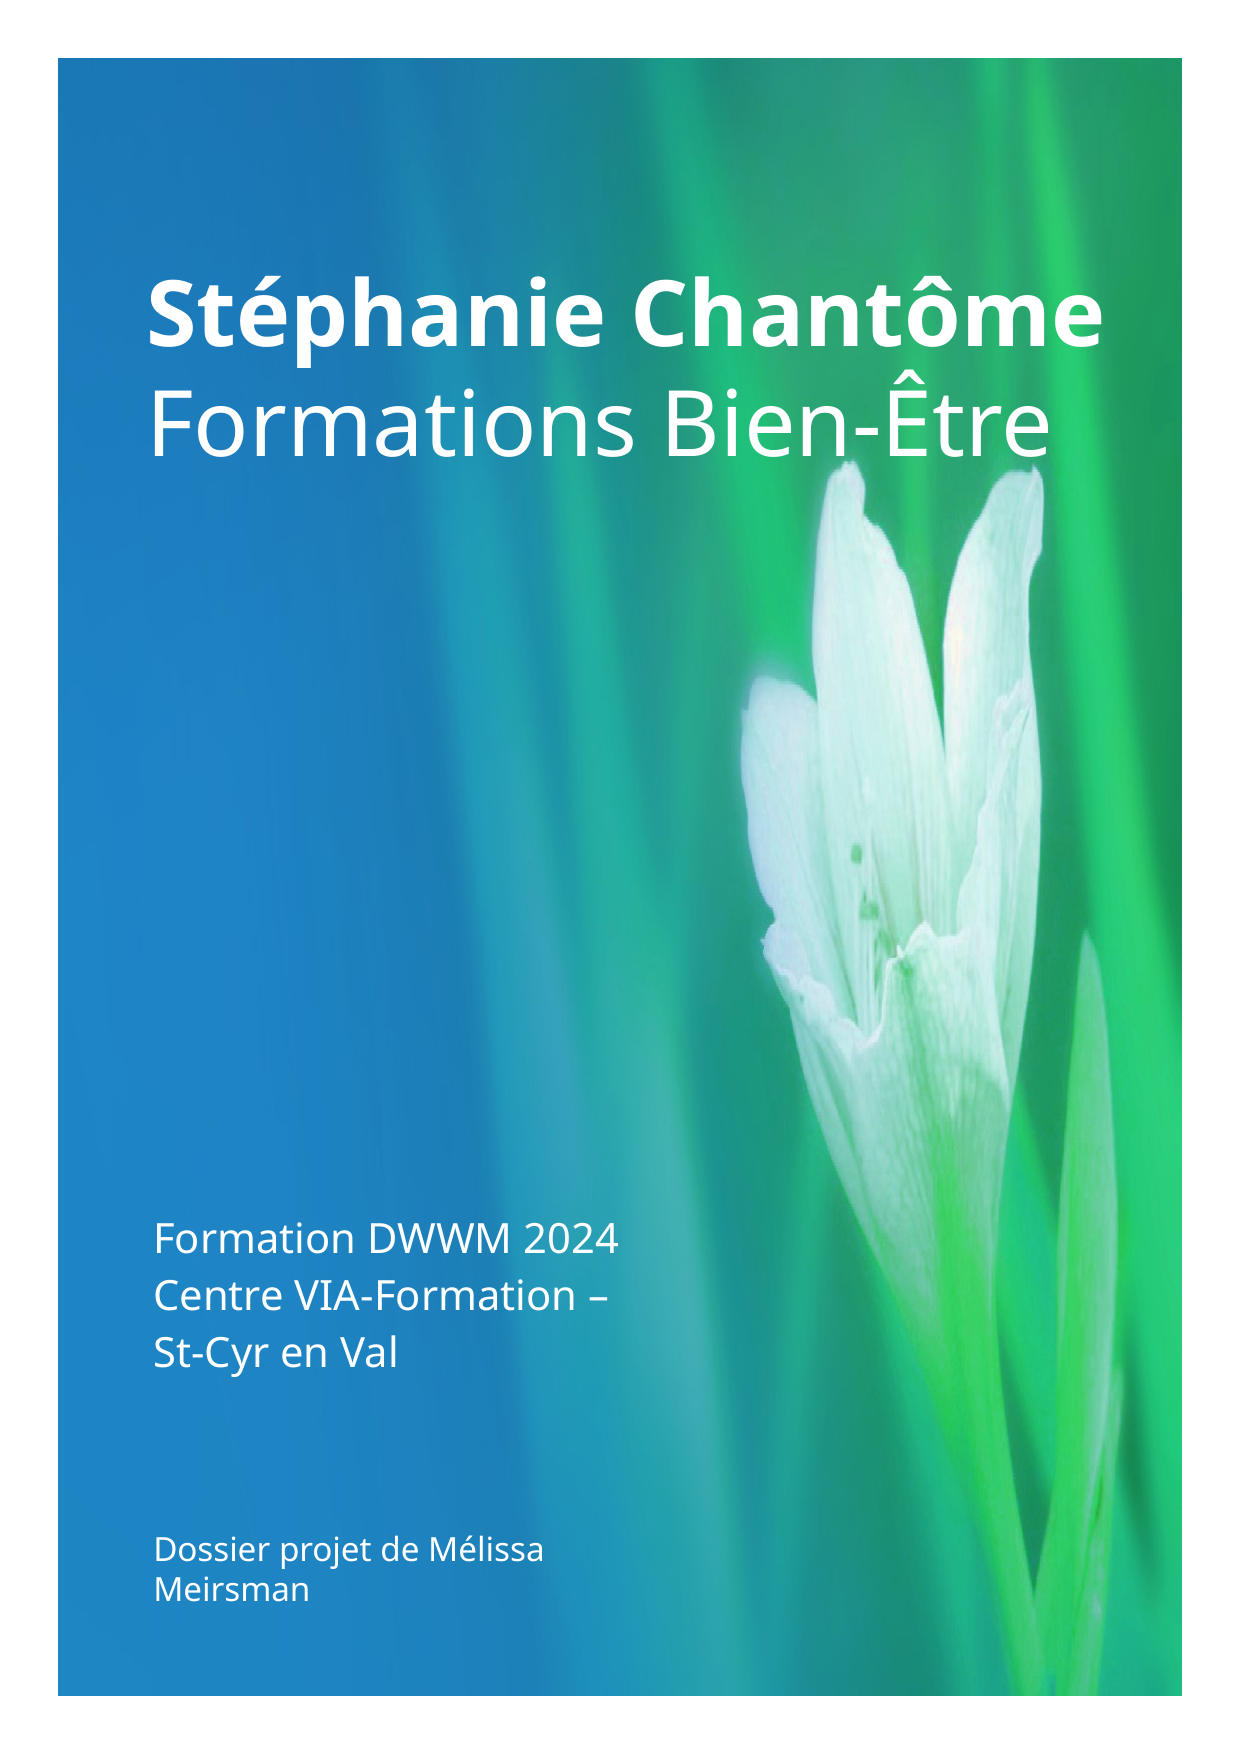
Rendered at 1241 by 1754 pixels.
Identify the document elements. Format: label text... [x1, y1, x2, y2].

text_box Dossier projet de Mélissa Meirsman [138, 1520, 585, 1616]
text_box Stéphanie Chantôme Formations Bien-Être [131, 247, 1151, 562]
picture [58, 58, 1182, 1696]
text_box Formation DWWM 2024 Centre VIA-Formation – St-Cyr en Val [138, 1201, 661, 1465]
